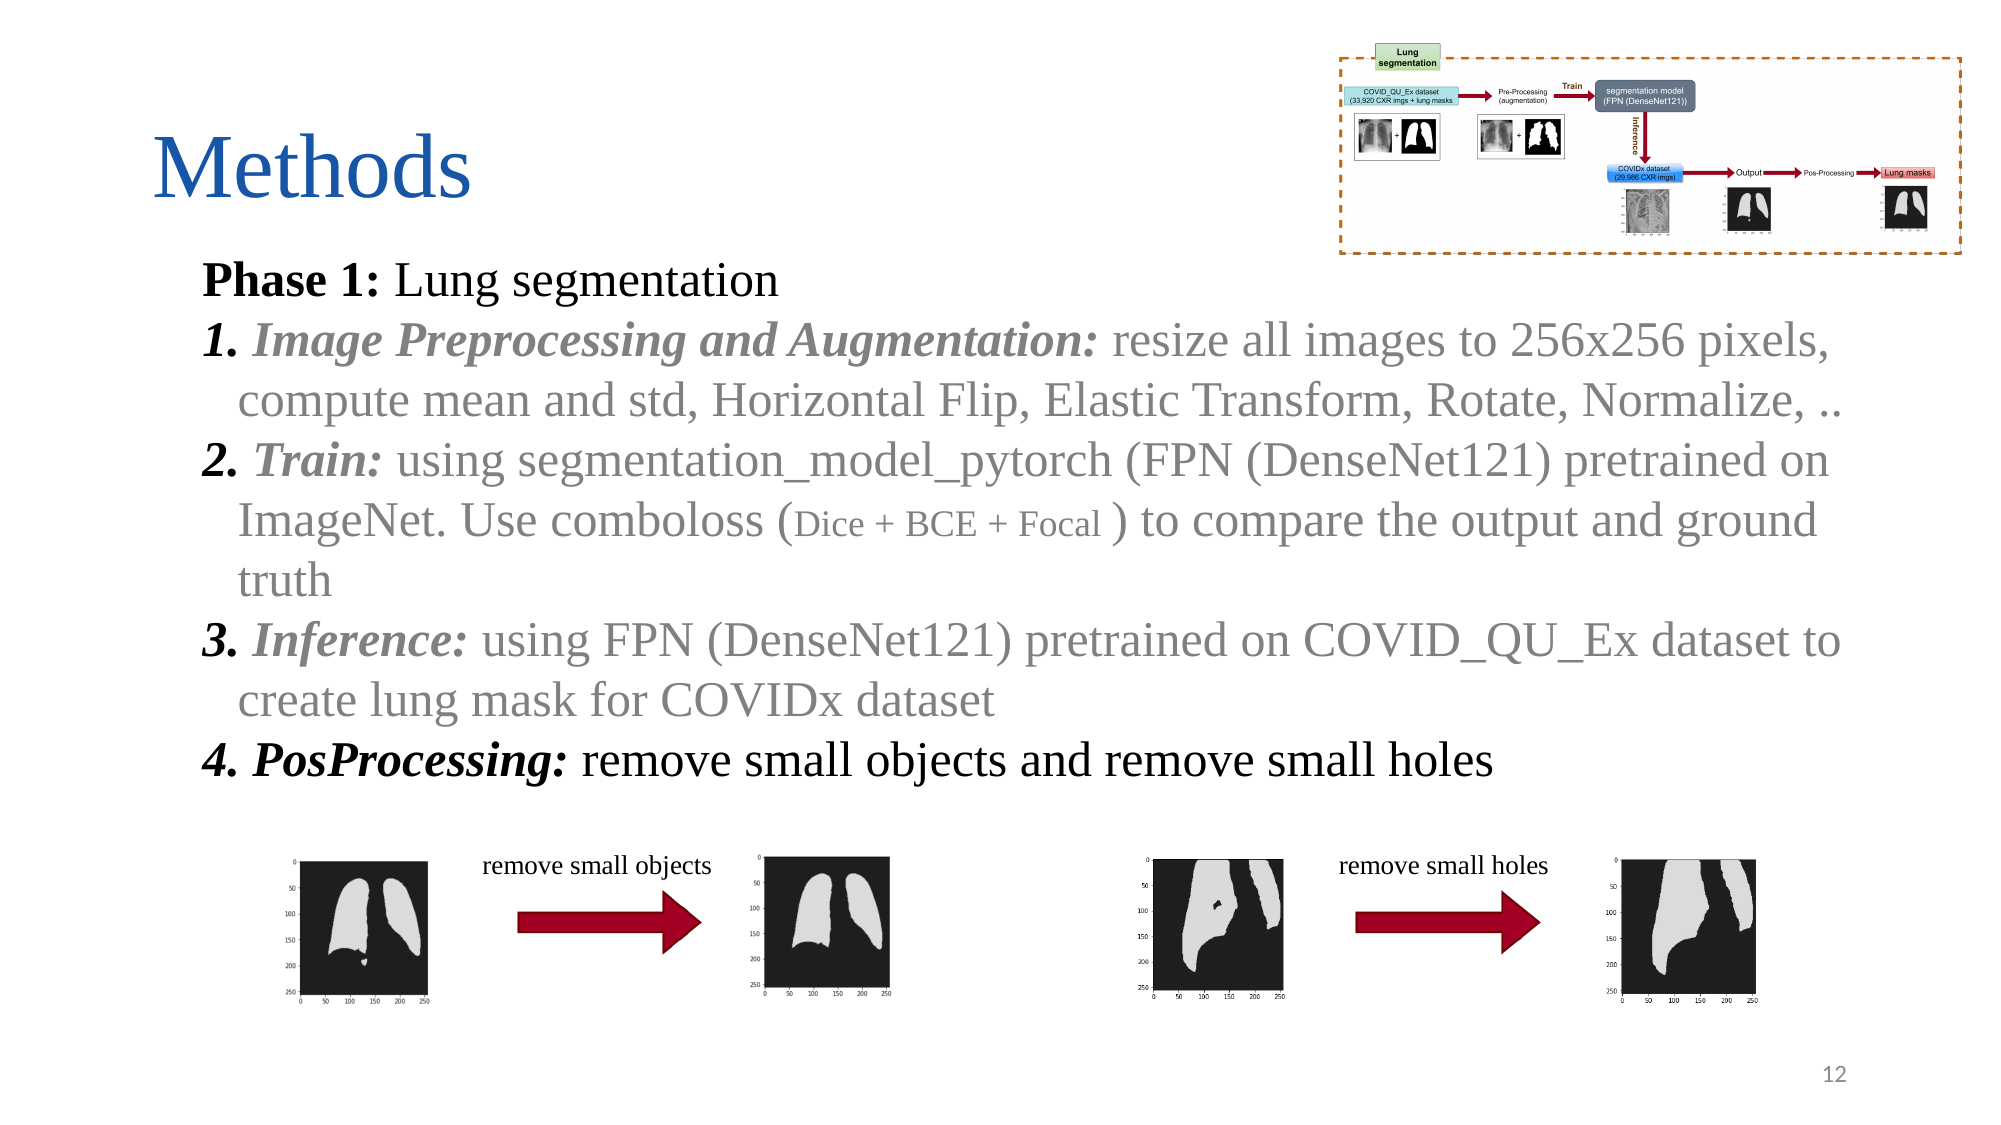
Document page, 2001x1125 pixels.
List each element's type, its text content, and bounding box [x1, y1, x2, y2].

picture [1133, 853, 1289, 1004]
picture [1336, 40, 1965, 258]
text_box <number> [1412, 1042, 1862, 1103]
picture [1335, 885, 1559, 975]
text_box Phase 1: Lung segmentation Image Preprocessing and Augmentation: resize all images to 256x256 pixels, compute mean and std, Horizontal Flip, Elastic Transform, Rotate, Normalize, .. Train: using segmentation_model_pytorch (FPN (DenseNet121) pretrained on ImageNet. Use comboloss (Dice + BCE + Focal ) to compare the output and ground truth Inference: using FPN (DenseNet121) pretrained on COVID_QU_Ex dataset to create lung mask for COVIDx dataset PosProcessing: remove small objects and remove small holes [187, 238, 1905, 854]
text_box remove small holes [1323, 839, 1615, 885]
text_box remove small objects [467, 839, 759, 885]
picture [270, 839, 907, 1021]
picture [1601, 853, 1762, 1009]
text_box Methods [137, 59, 1336, 277]
